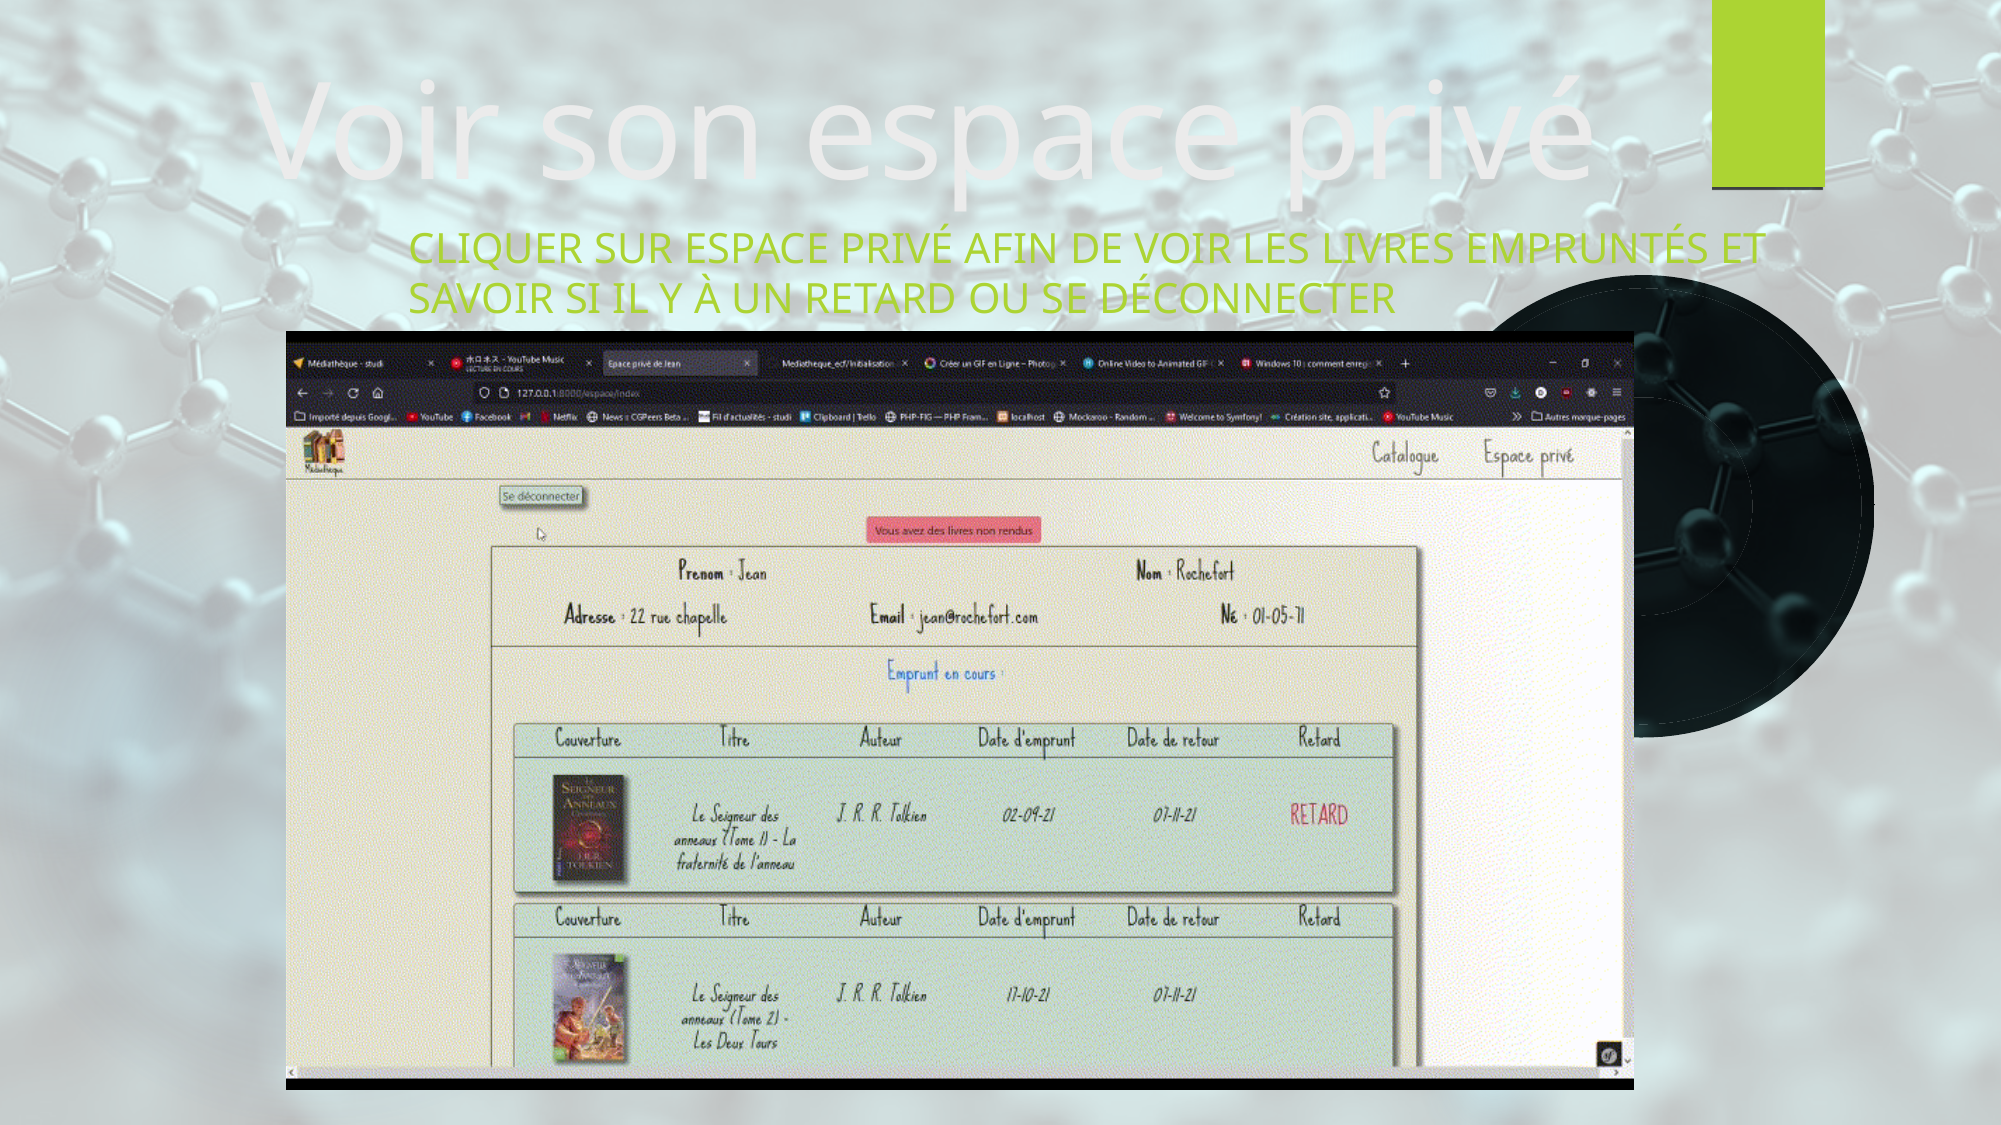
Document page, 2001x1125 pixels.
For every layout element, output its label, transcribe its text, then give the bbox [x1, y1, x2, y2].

picture [0, 0, 2000, 1125]
text_box [1712, 0, 1825, 187]
subtitle Cliquer sur espace privé afin de voir les livres empruntés et savoir si il y à un retard ou se déconnecter [393, 214, 1842, 356]
title Voir son espace privé [235, 35, 1684, 215]
